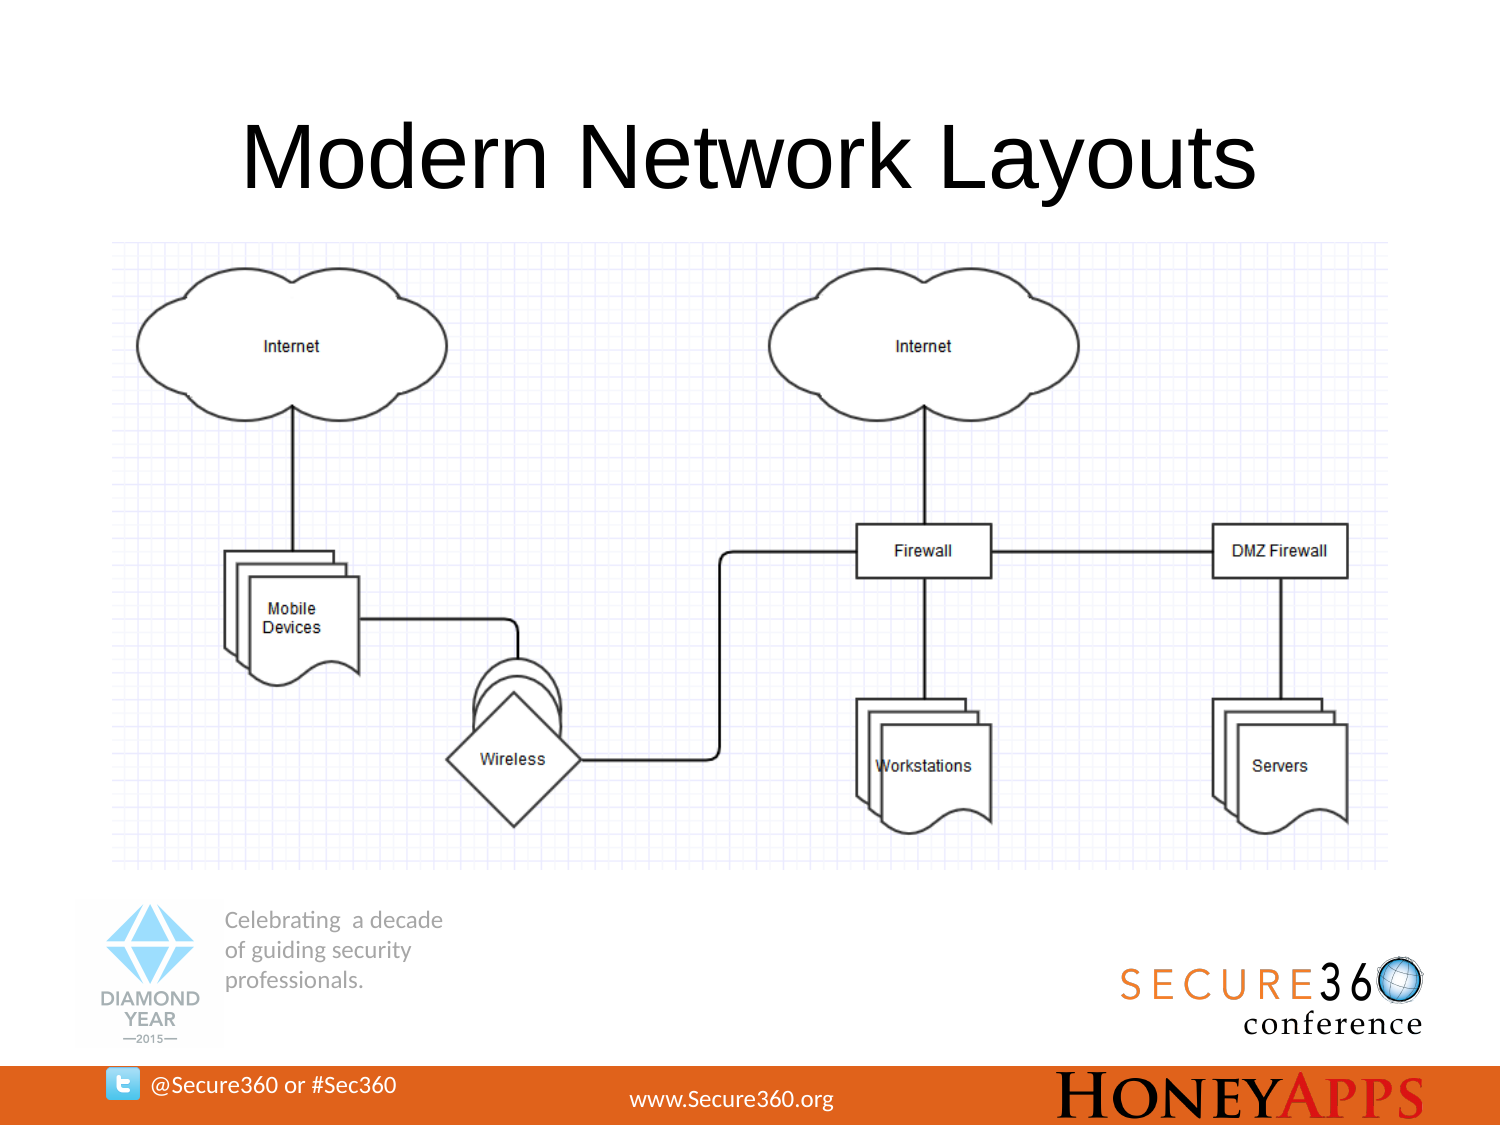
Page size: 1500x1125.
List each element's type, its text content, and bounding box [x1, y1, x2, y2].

picture [112, 242, 1388, 871]
title Modern Network Layouts [112, 102, 1388, 210]
picture [75, 899, 224, 1048]
picture [1004, 956, 1486, 1125]
picture [106, 1067, 140, 1100]
